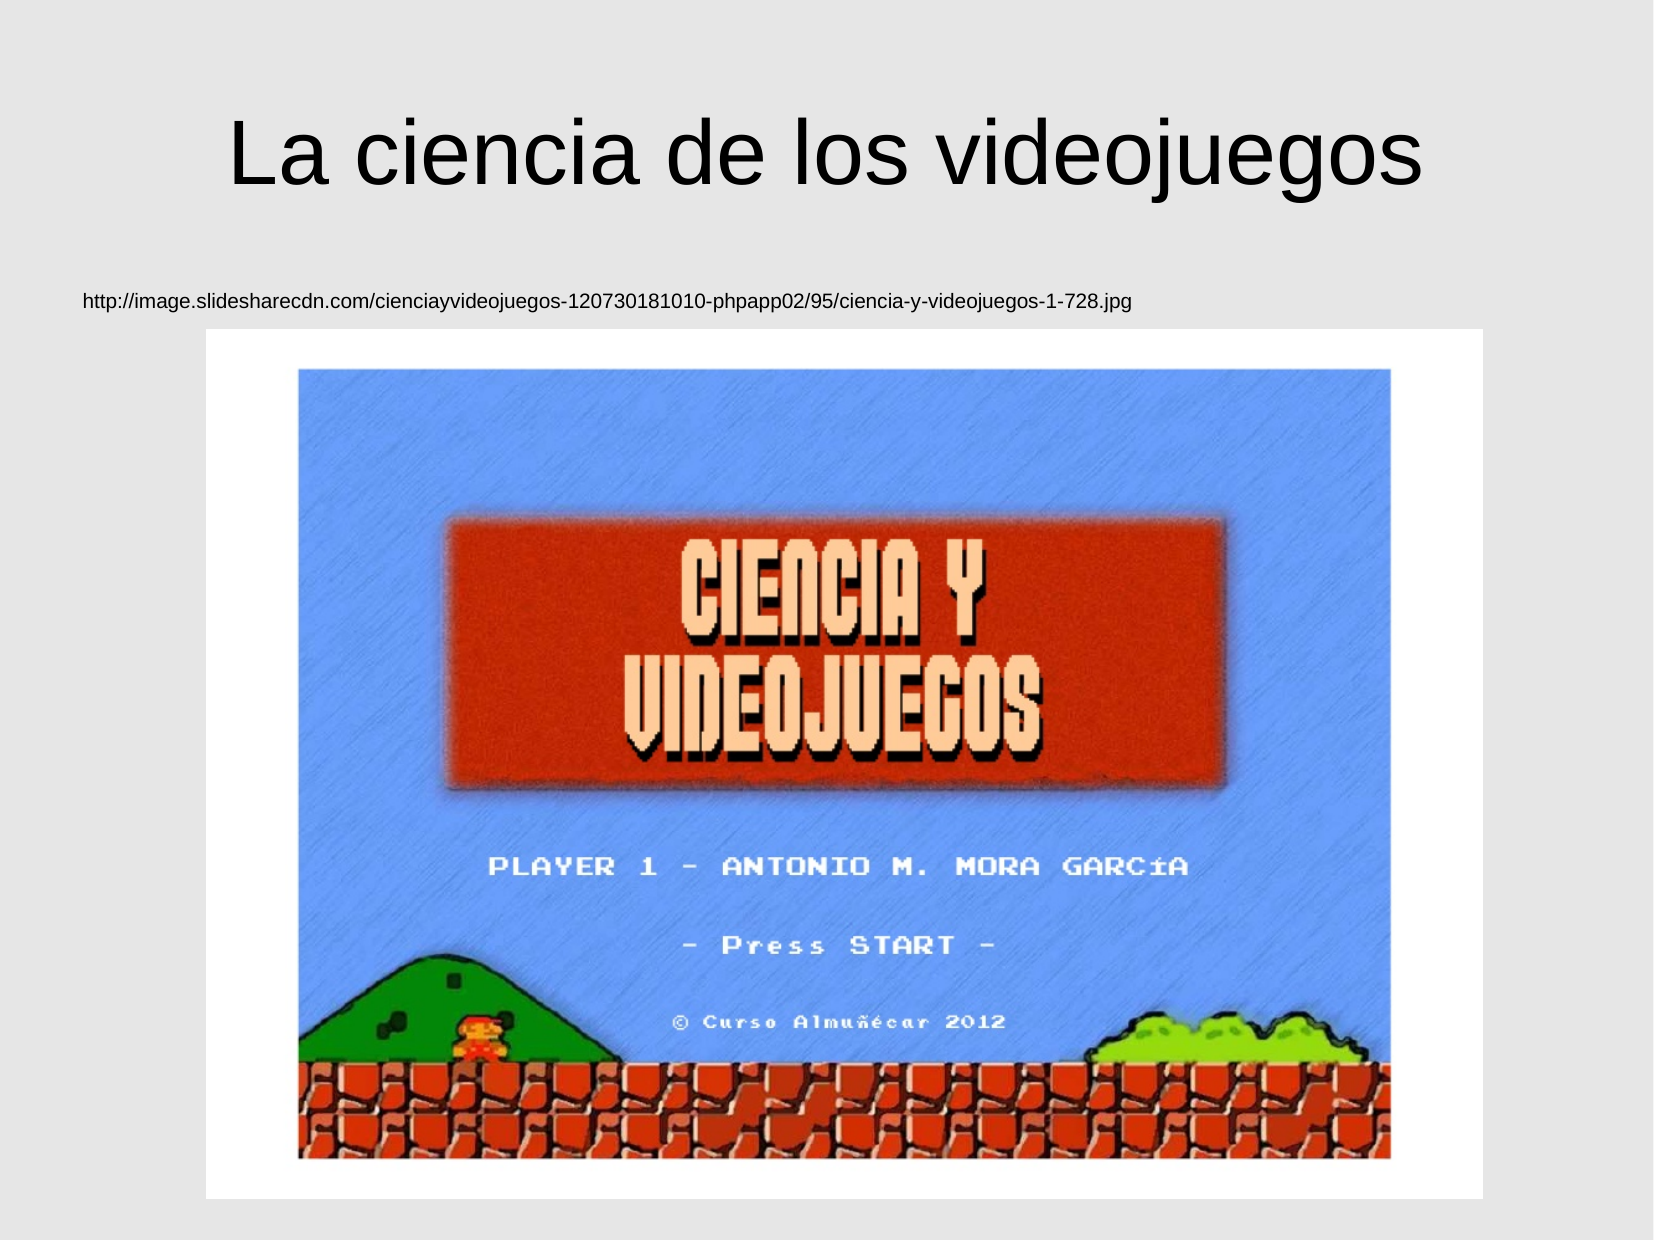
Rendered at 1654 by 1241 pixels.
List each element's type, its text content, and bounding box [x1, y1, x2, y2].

picture [206, 329, 1483, 1199]
title La ciencia de los videojuegos [82, 49, 1571, 257]
list http://image.slidesharecdn.com/cienciayvideojuegos-120730181010-phpapp02/95/ciencia-y-videojuegos-1-728.jpg [82, 290, 1571, 1010]
